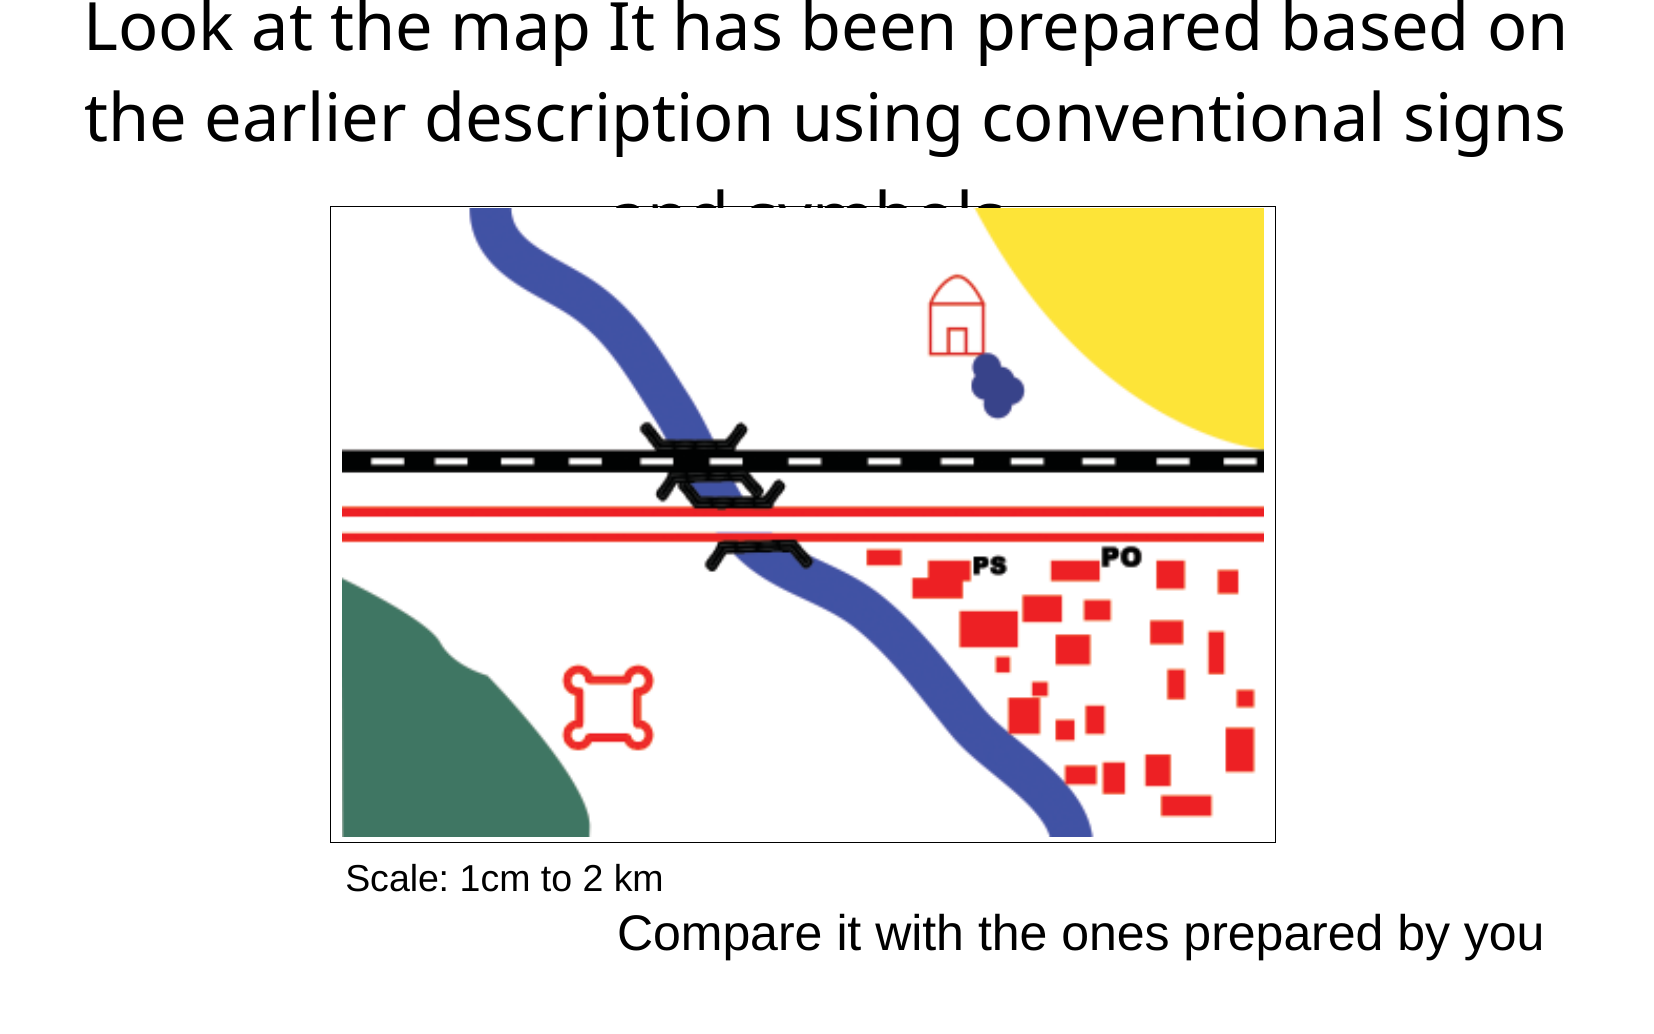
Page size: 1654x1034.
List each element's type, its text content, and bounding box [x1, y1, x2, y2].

text_box [330, 209, 1276, 843]
picture [342, 208, 1264, 837]
title Look at the map It has been prepared based on the earlier description using conventional signs and symbols. [82, 33, 1571, 209]
text_box Scale: 1cm to 2 km‍ [330, 850, 697, 920]
text_box Compare it with the ones prepared by you [602, 897, 1583, 981]
